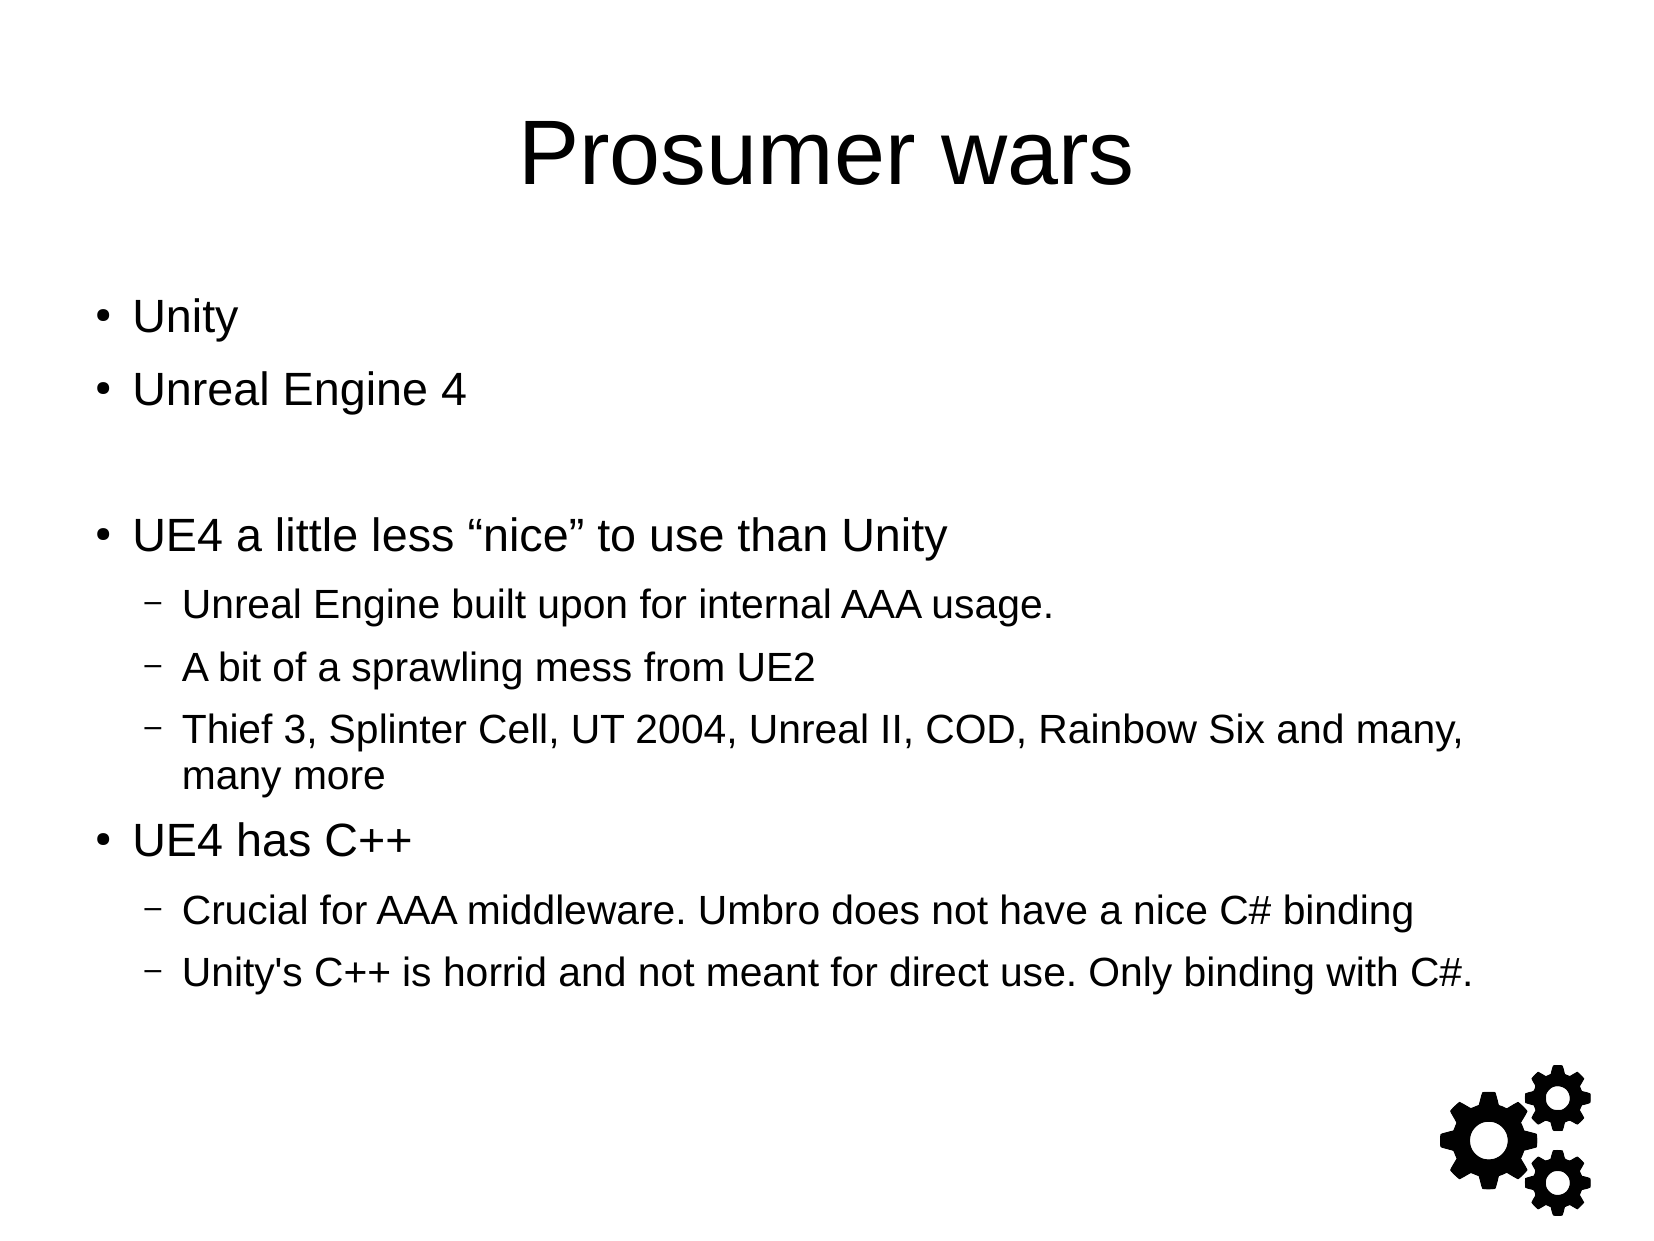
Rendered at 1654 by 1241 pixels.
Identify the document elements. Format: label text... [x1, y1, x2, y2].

picture [1440, 1065, 1591, 1216]
list Unity Unreal Engine 4 UE4 a little less “nice” to use than Unity Unreal Engine built upon for internal AAA usage. A bit of a sprawling mess from UE2 Thief 3, Splinter Cell, UT 2004, Unreal II, COD, Rainbow Six and many, many more UE4 has C++ Crucial for AAA middleware. Umbro does not have a nice C# binding Unity's C++ is horrid and not meant for direct use. Only binding with C#. [82, 290, 1571, 1010]
title Prosumer wars [82, 49, 1571, 257]
